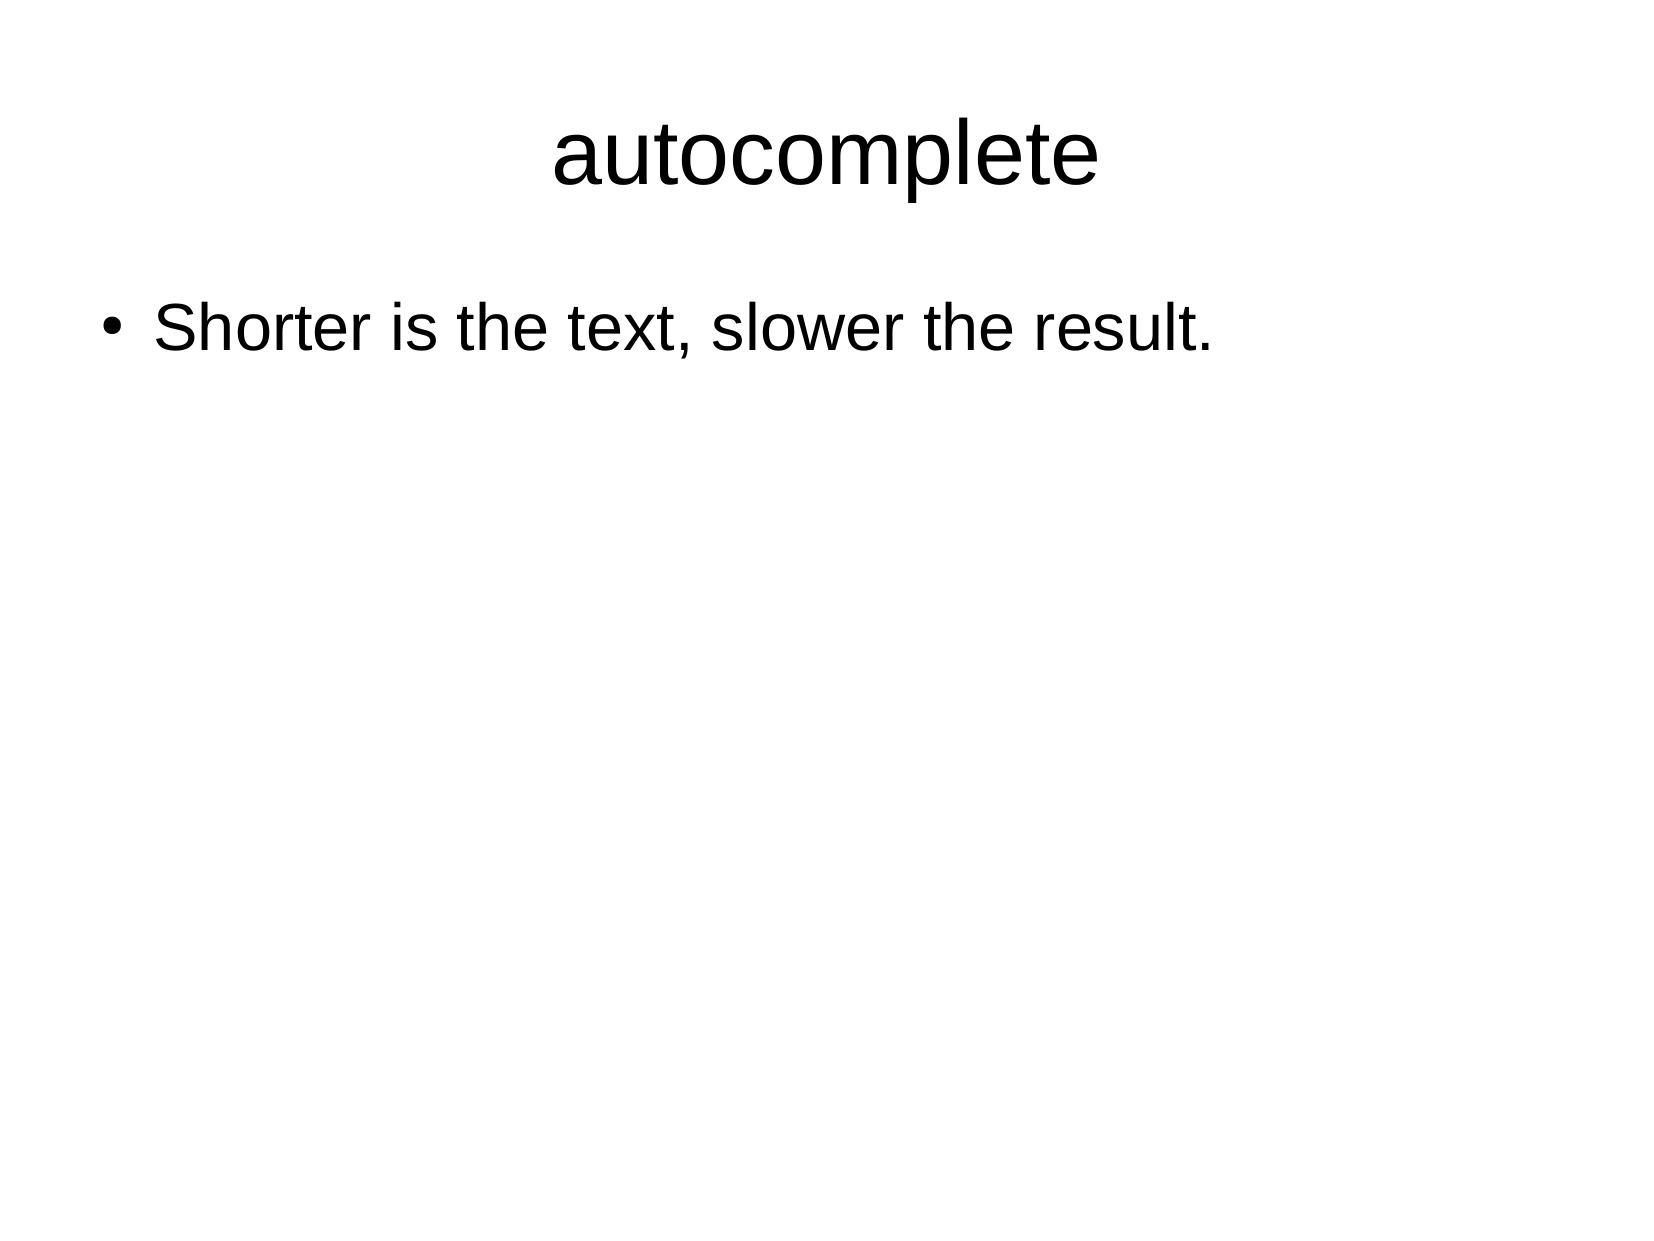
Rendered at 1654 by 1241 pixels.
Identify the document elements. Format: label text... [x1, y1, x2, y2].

title autocomplete [82, 49, 1571, 257]
list Shorter is the text, slower the result. [82, 290, 1571, 1010]
